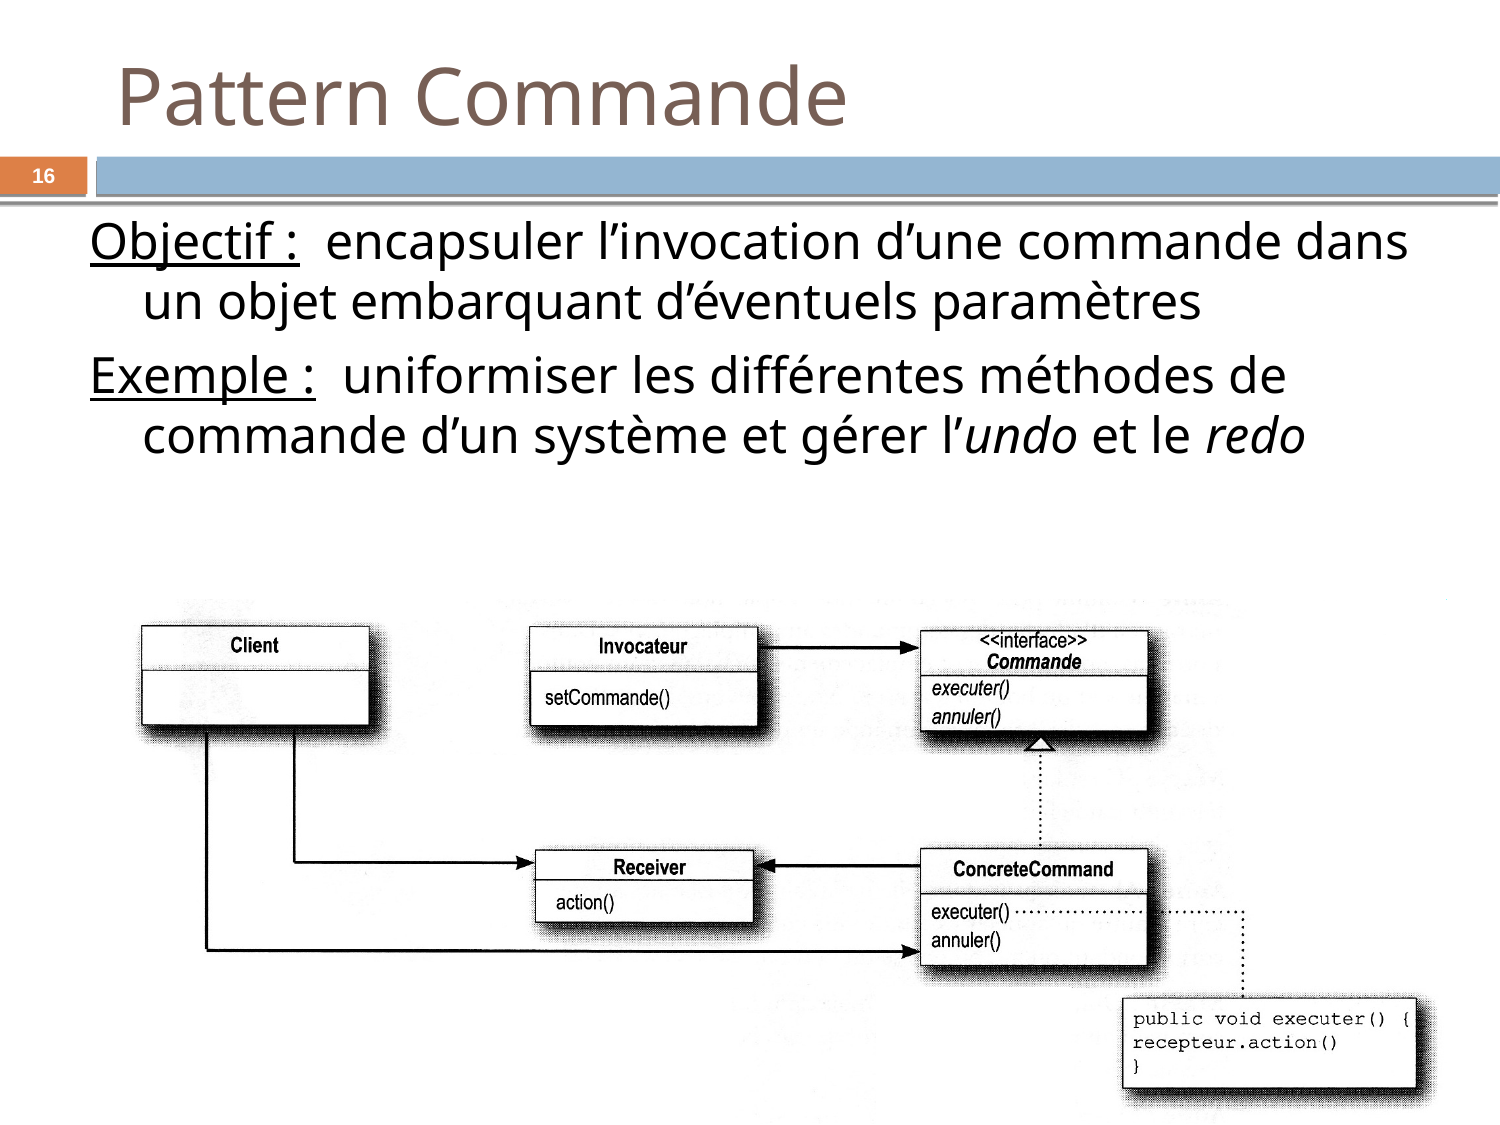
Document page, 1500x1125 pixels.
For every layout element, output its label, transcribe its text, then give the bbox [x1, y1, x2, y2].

slide_number <numéro> [0, 155, 88, 196]
picture [118, 599, 1447, 1124]
title Pattern Commande [100, 37, 1438, 149]
list Objectif : encapsuler l’invocation d’une commande dans un objet embarquant d’éventuels paramètres Exemple : uniformiser les différentes méthodes de commande d’un système et gérer l’undo et le redo [75, 201, 1425, 532]
